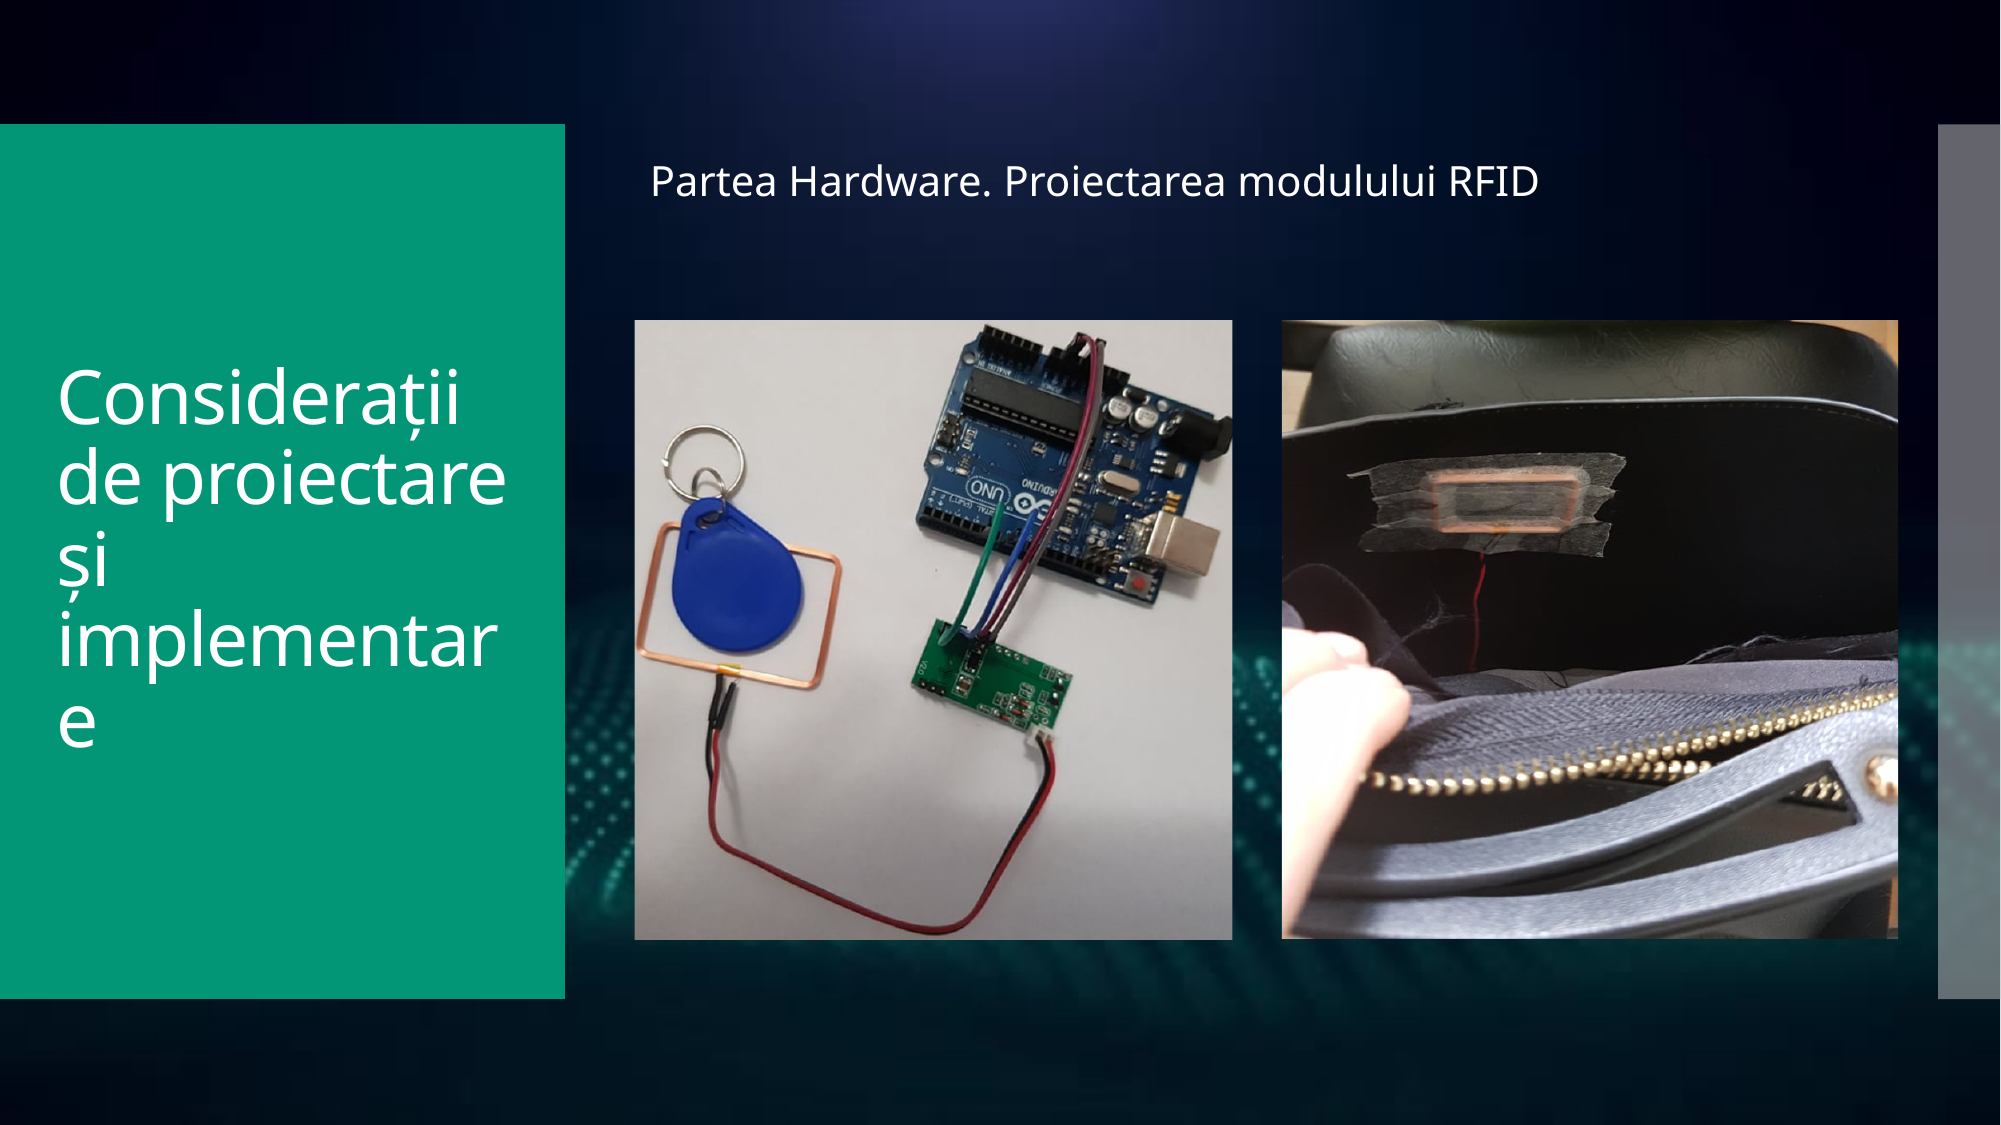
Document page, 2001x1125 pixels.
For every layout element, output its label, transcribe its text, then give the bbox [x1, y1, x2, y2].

picture [634, 320, 1233, 940]
title Consideraţii de proiectare şi implementare [41, 184, 526, 940]
picture [1281, 320, 1899, 939]
list Partea Hardware. Proiectarea modulului RFID [634, 141, 1930, 224]
